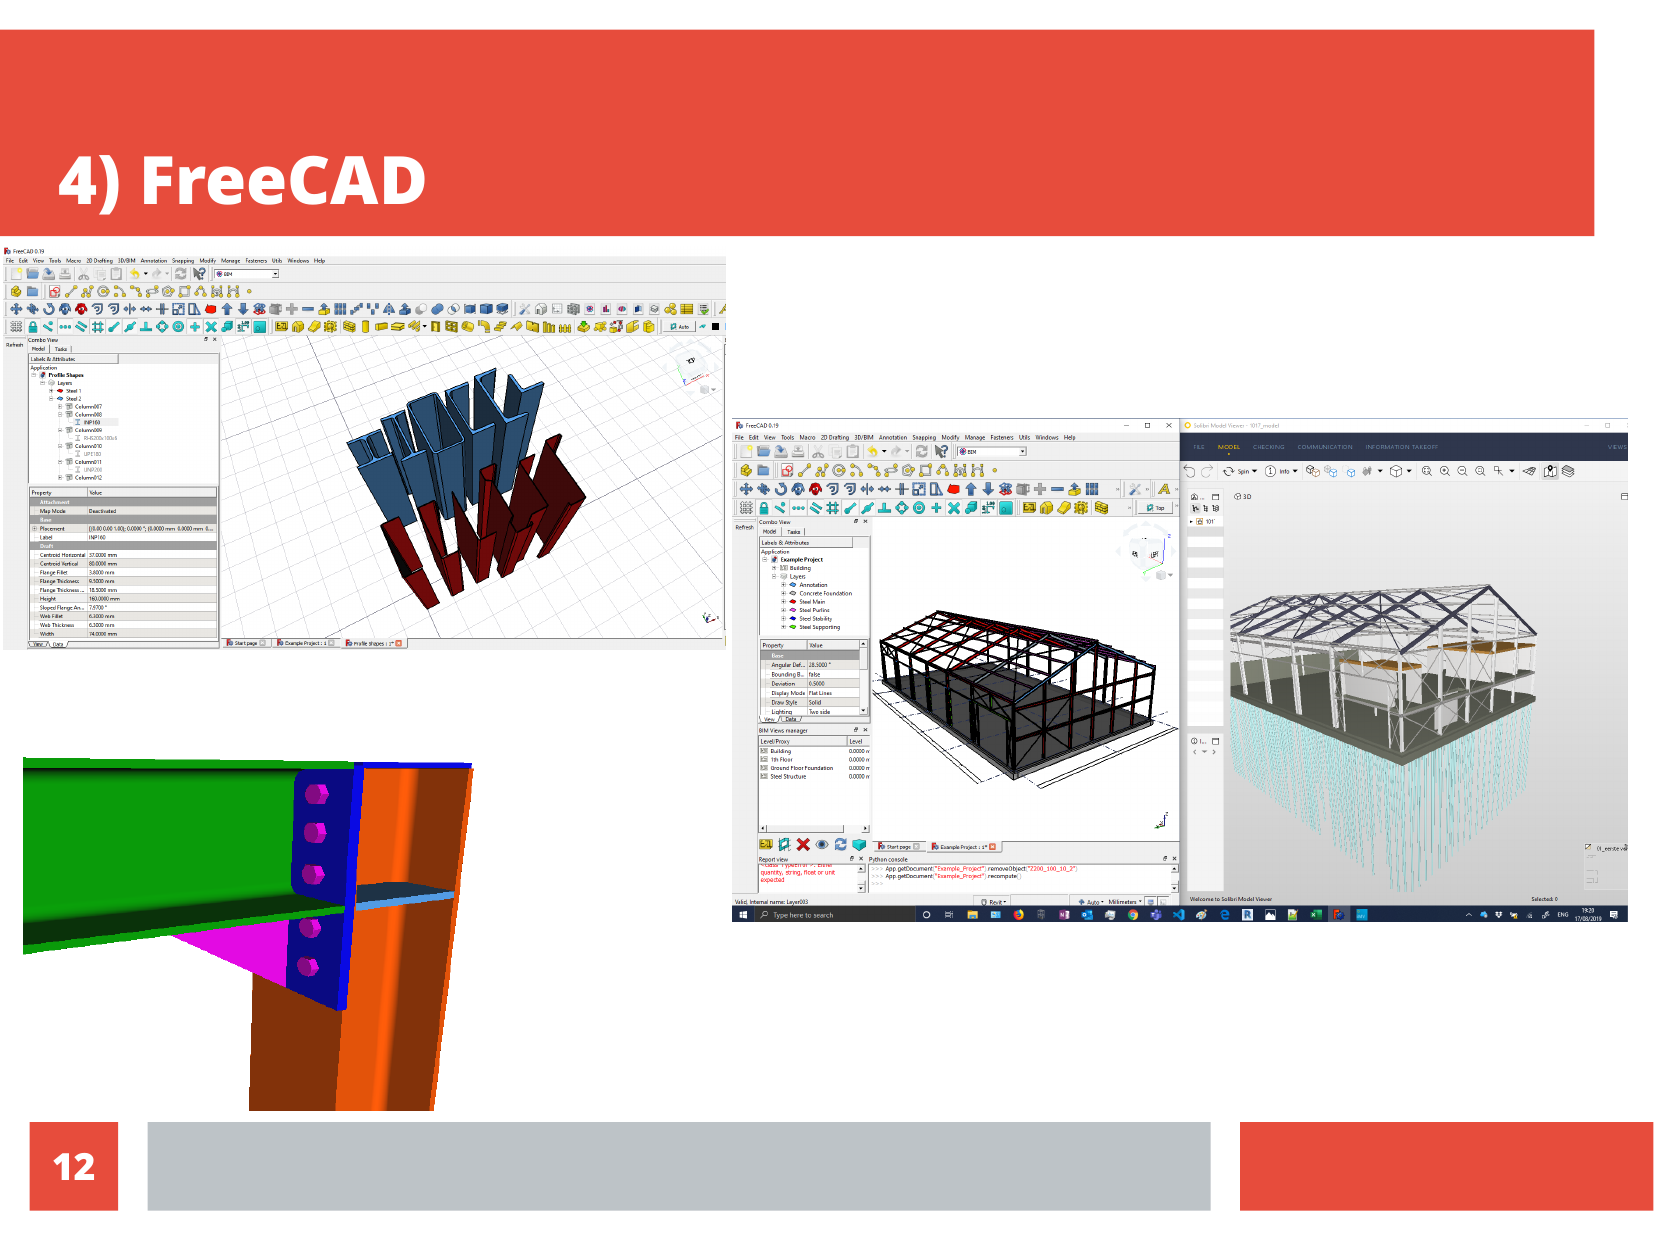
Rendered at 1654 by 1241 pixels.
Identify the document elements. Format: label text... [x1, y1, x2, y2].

picture [732, 418, 1628, 922]
picture [3, 246, 726, 650]
picture [23, 684, 544, 1111]
title 4) FreeCAD [59, 59, 1595, 225]
